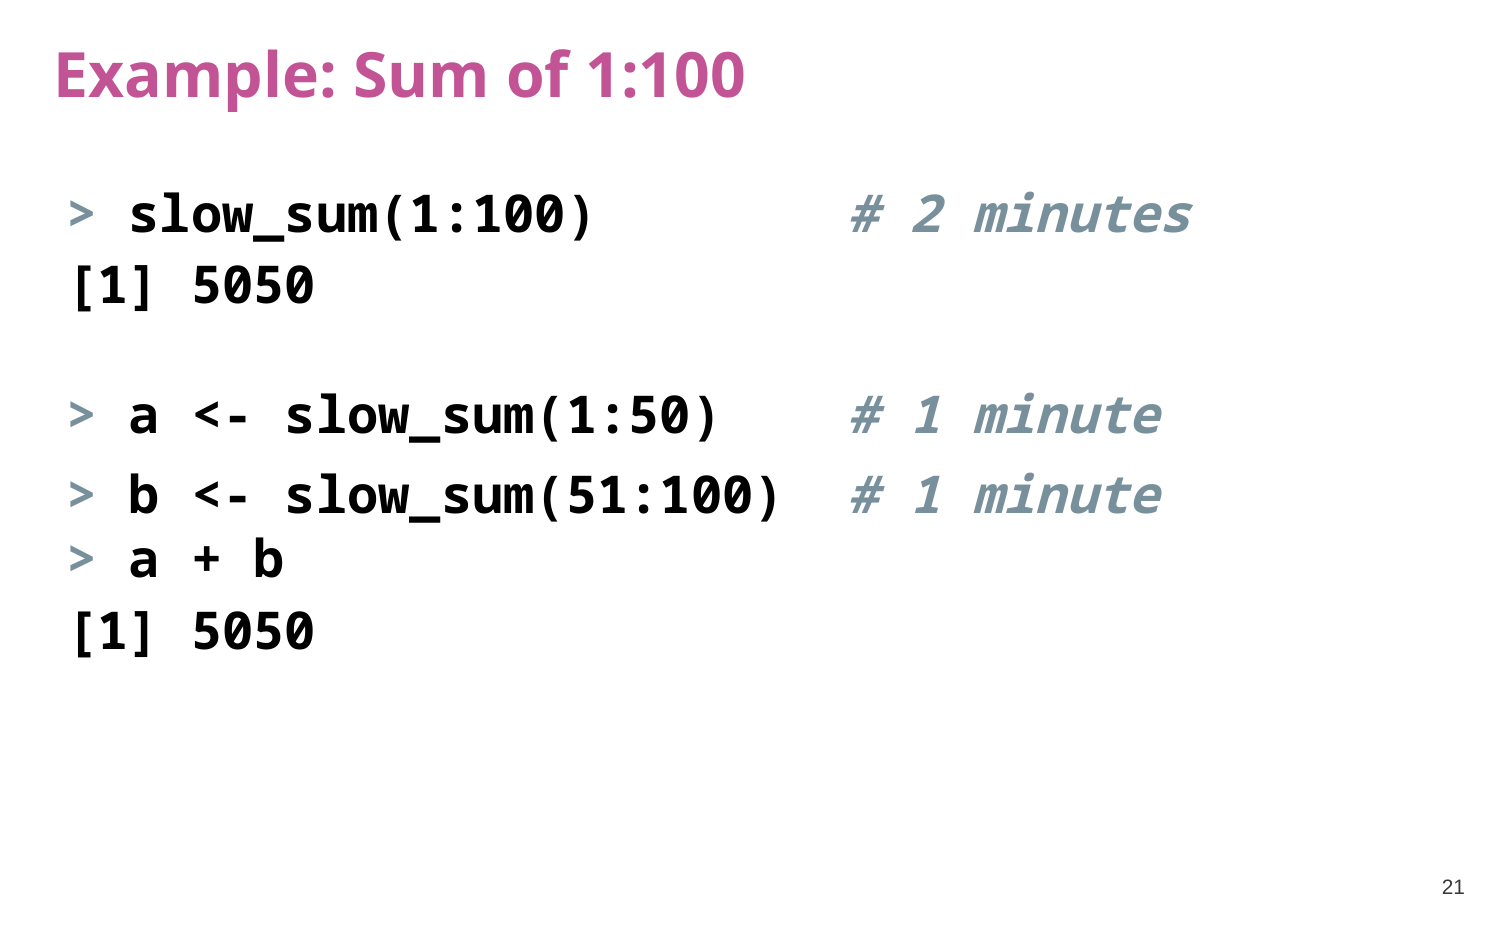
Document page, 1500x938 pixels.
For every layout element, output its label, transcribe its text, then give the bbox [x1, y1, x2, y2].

title Example: Sum of 1:100 [38, 20, 1463, 136]
list > a + b [1] 5050 [51, 501, 1449, 665]
list > slow_sum(1:100) # 2 minutes [1] 5050 [51, 155, 1449, 336]
slide_number <number> [1389, 849, 1480, 922]
list > a <- slow_sum(1:50) # 1 minute [51, 357, 1449, 434]
list > b <- slow_sum(51:100) # 1 minute [51, 437, 1449, 501]
